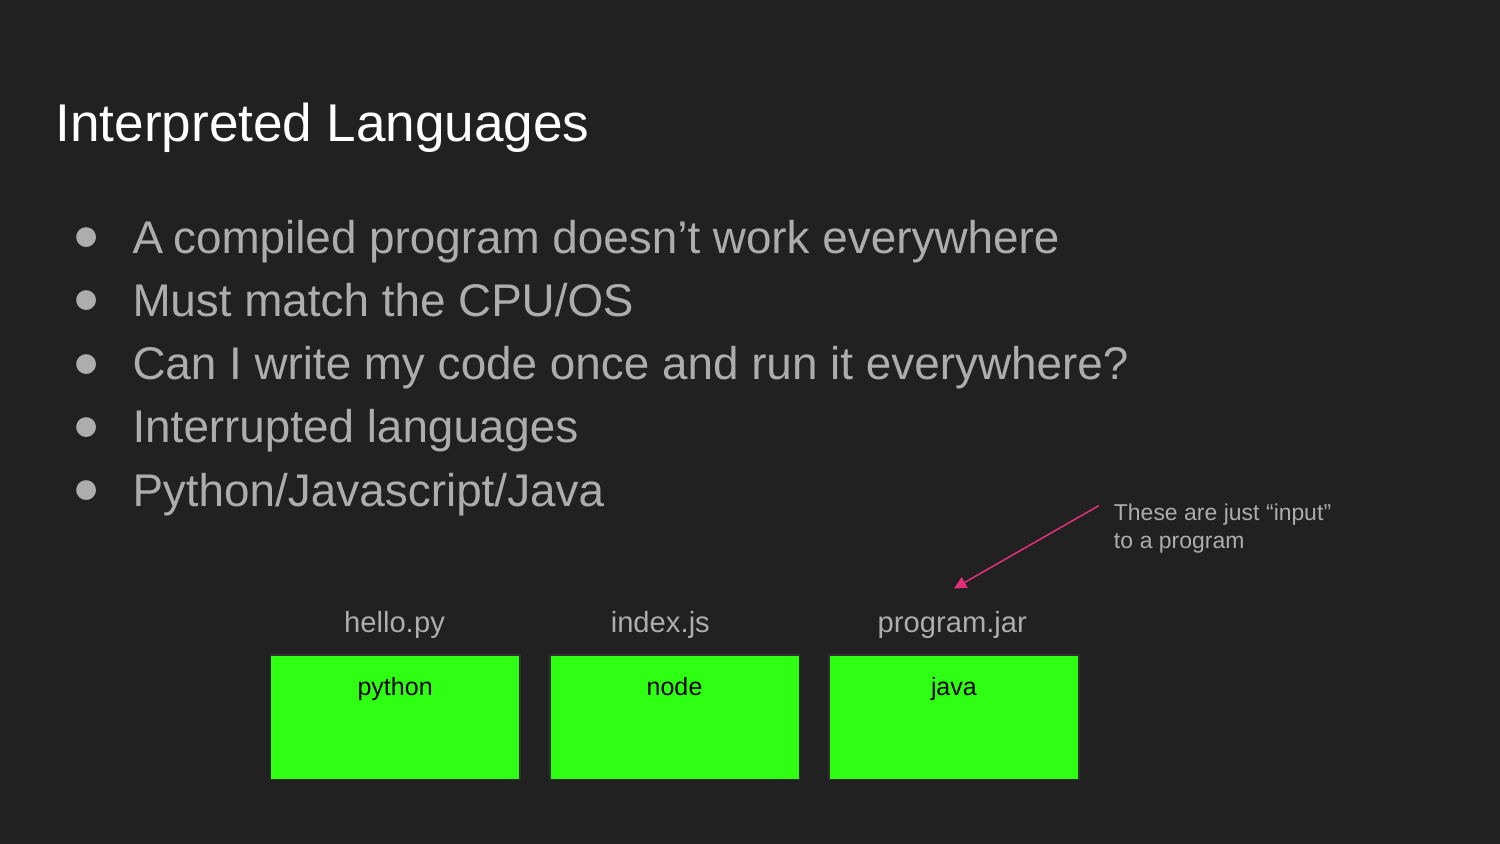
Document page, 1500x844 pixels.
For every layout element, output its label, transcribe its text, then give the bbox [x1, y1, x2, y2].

text_box node [549, 655, 800, 780]
text_box hello.py [329, 588, 468, 635]
text_box These are just “input” to a program [1098, 482, 1349, 529]
text_box java [829, 655, 1079, 780]
list A compiled program doesn’t work everywhere Must match the CPU/OS Can I write my code once and run it everywhere? Interrupted languages Python/Javascript/Java [42, 184, 1500, 529]
title Interpreted Languages [40, 72, 920, 167]
text_box index.js [595, 588, 735, 635]
text_box program.jar [862, 588, 1046, 635]
text_box python [270, 655, 521, 780]
